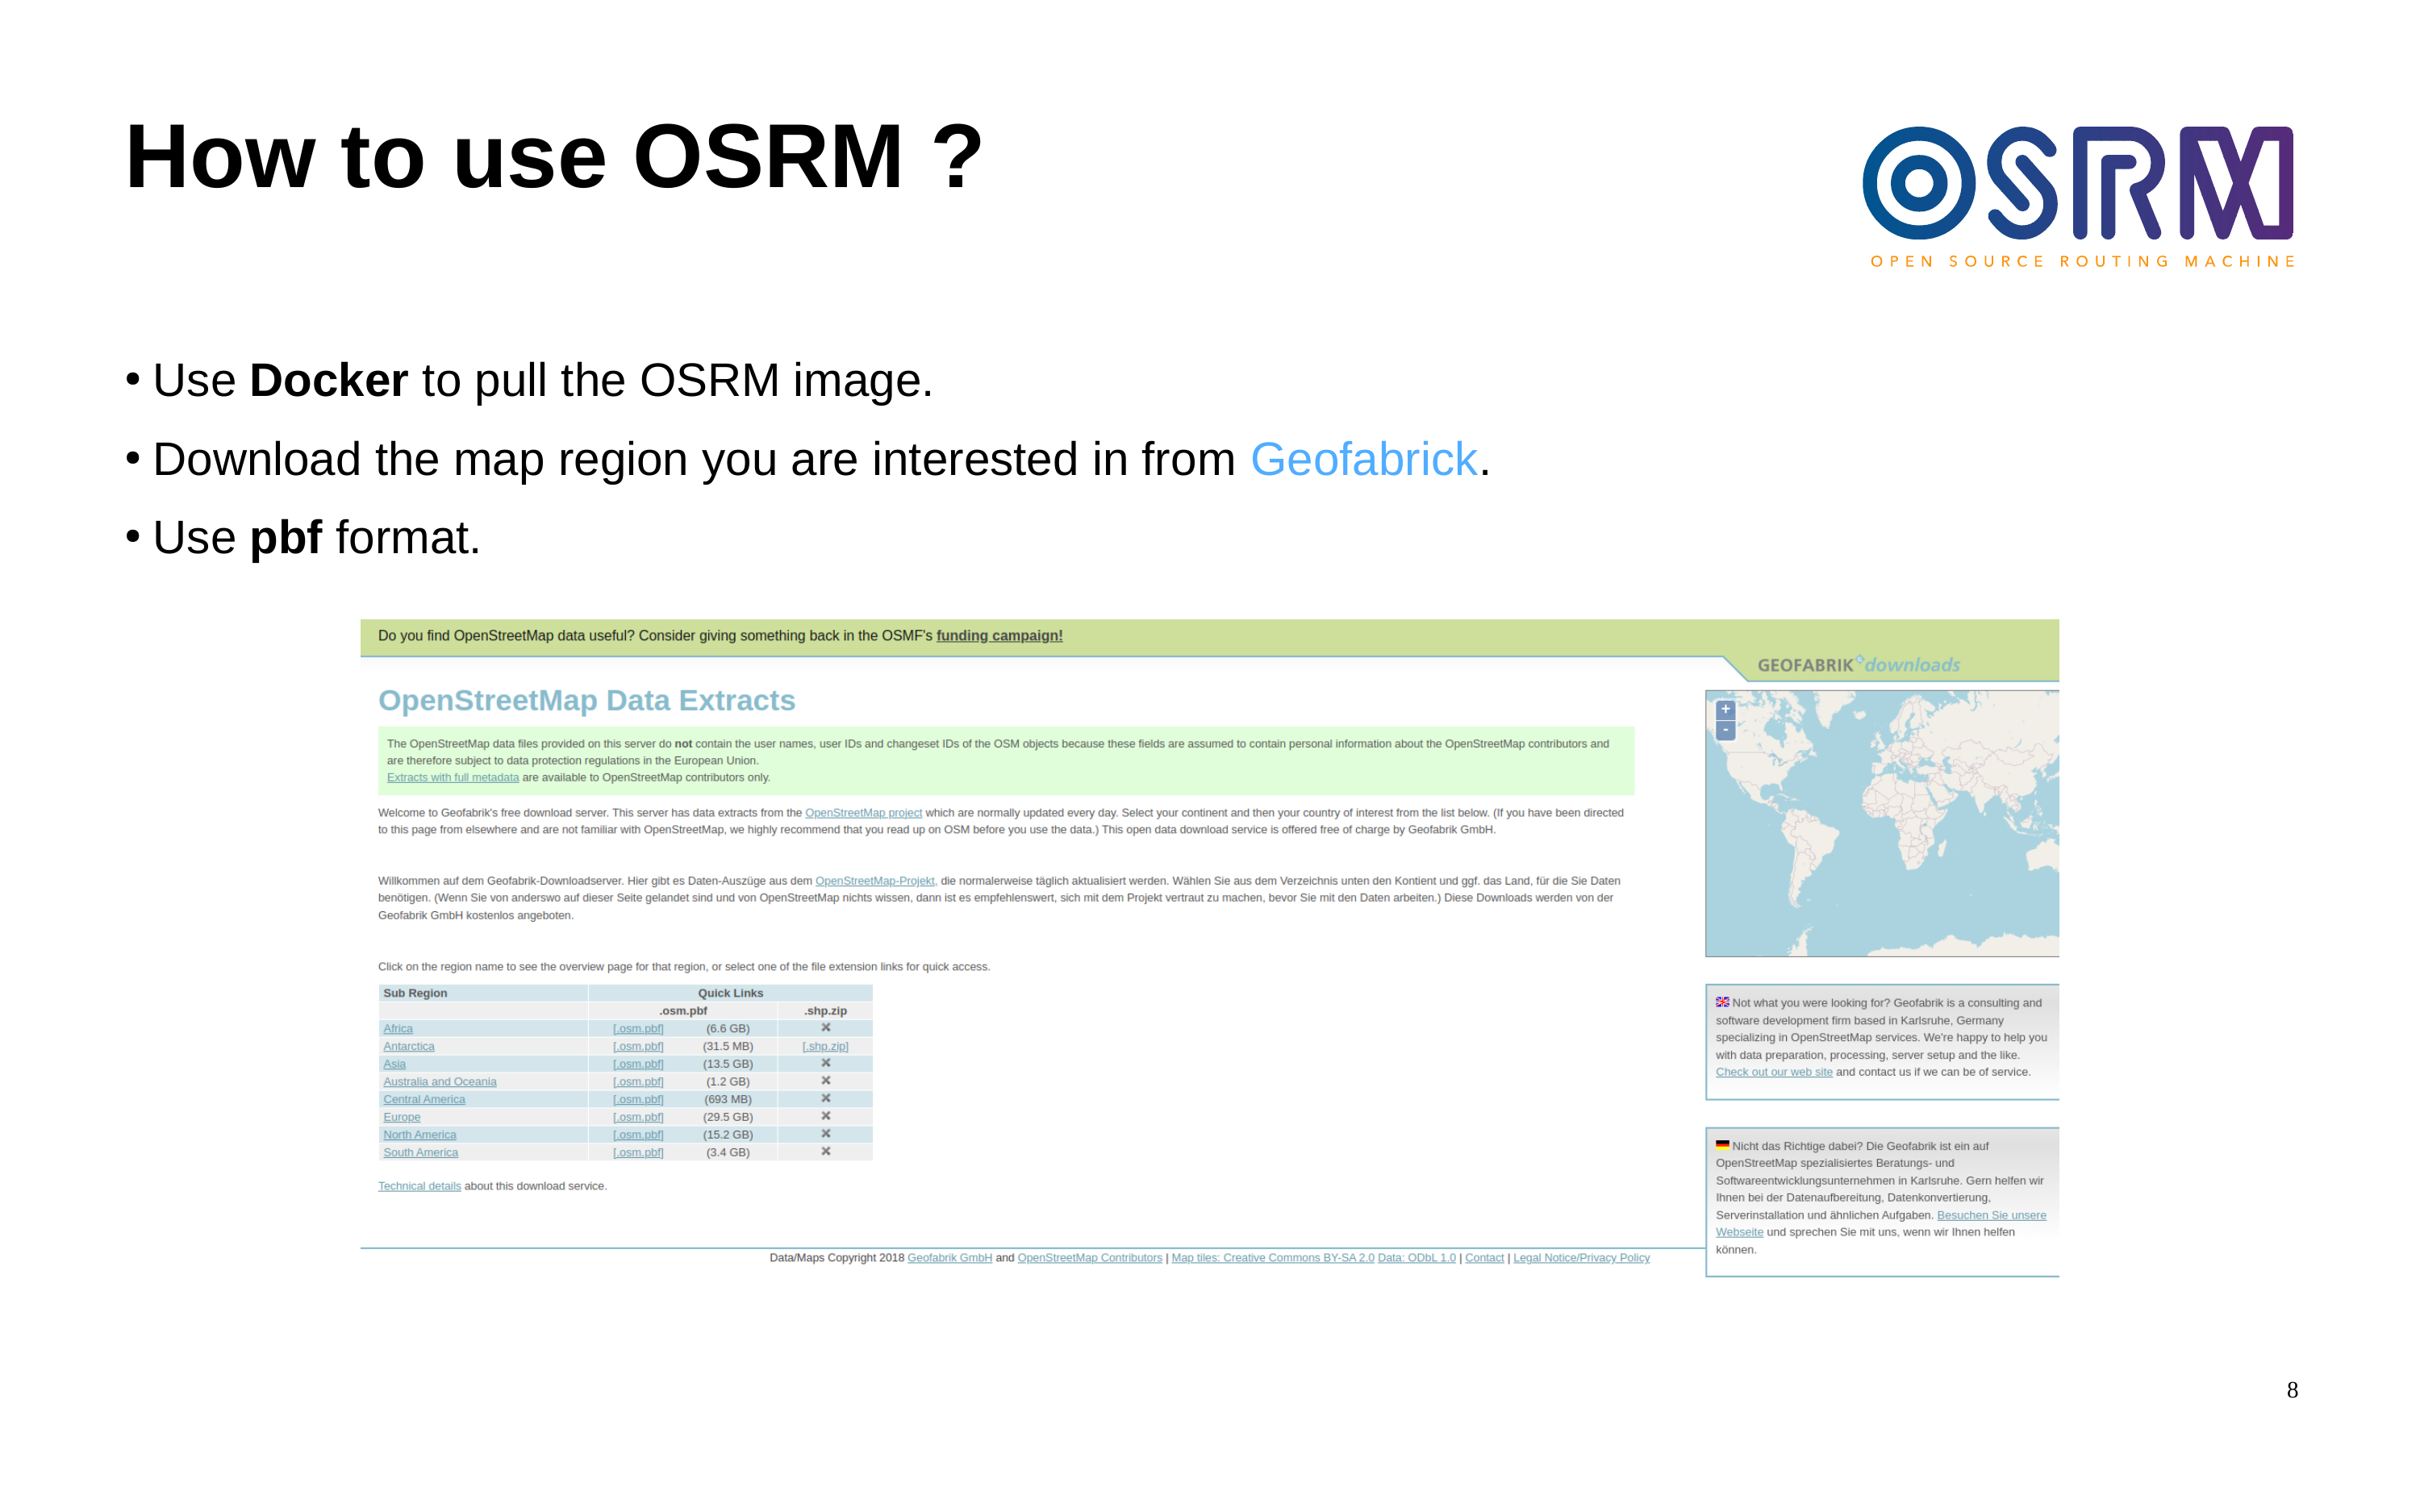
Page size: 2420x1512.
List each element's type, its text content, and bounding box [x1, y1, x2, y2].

picture [361, 619, 2059, 1285]
picture [1856, 122, 2300, 273]
text_box Use Docker to pull the OSRM image. Download the map region you are interested in from Geofabrick. Use pbf format. [112, 322, 1715, 570]
text_box How to use OSRM ? [112, 61, 1199, 251]
